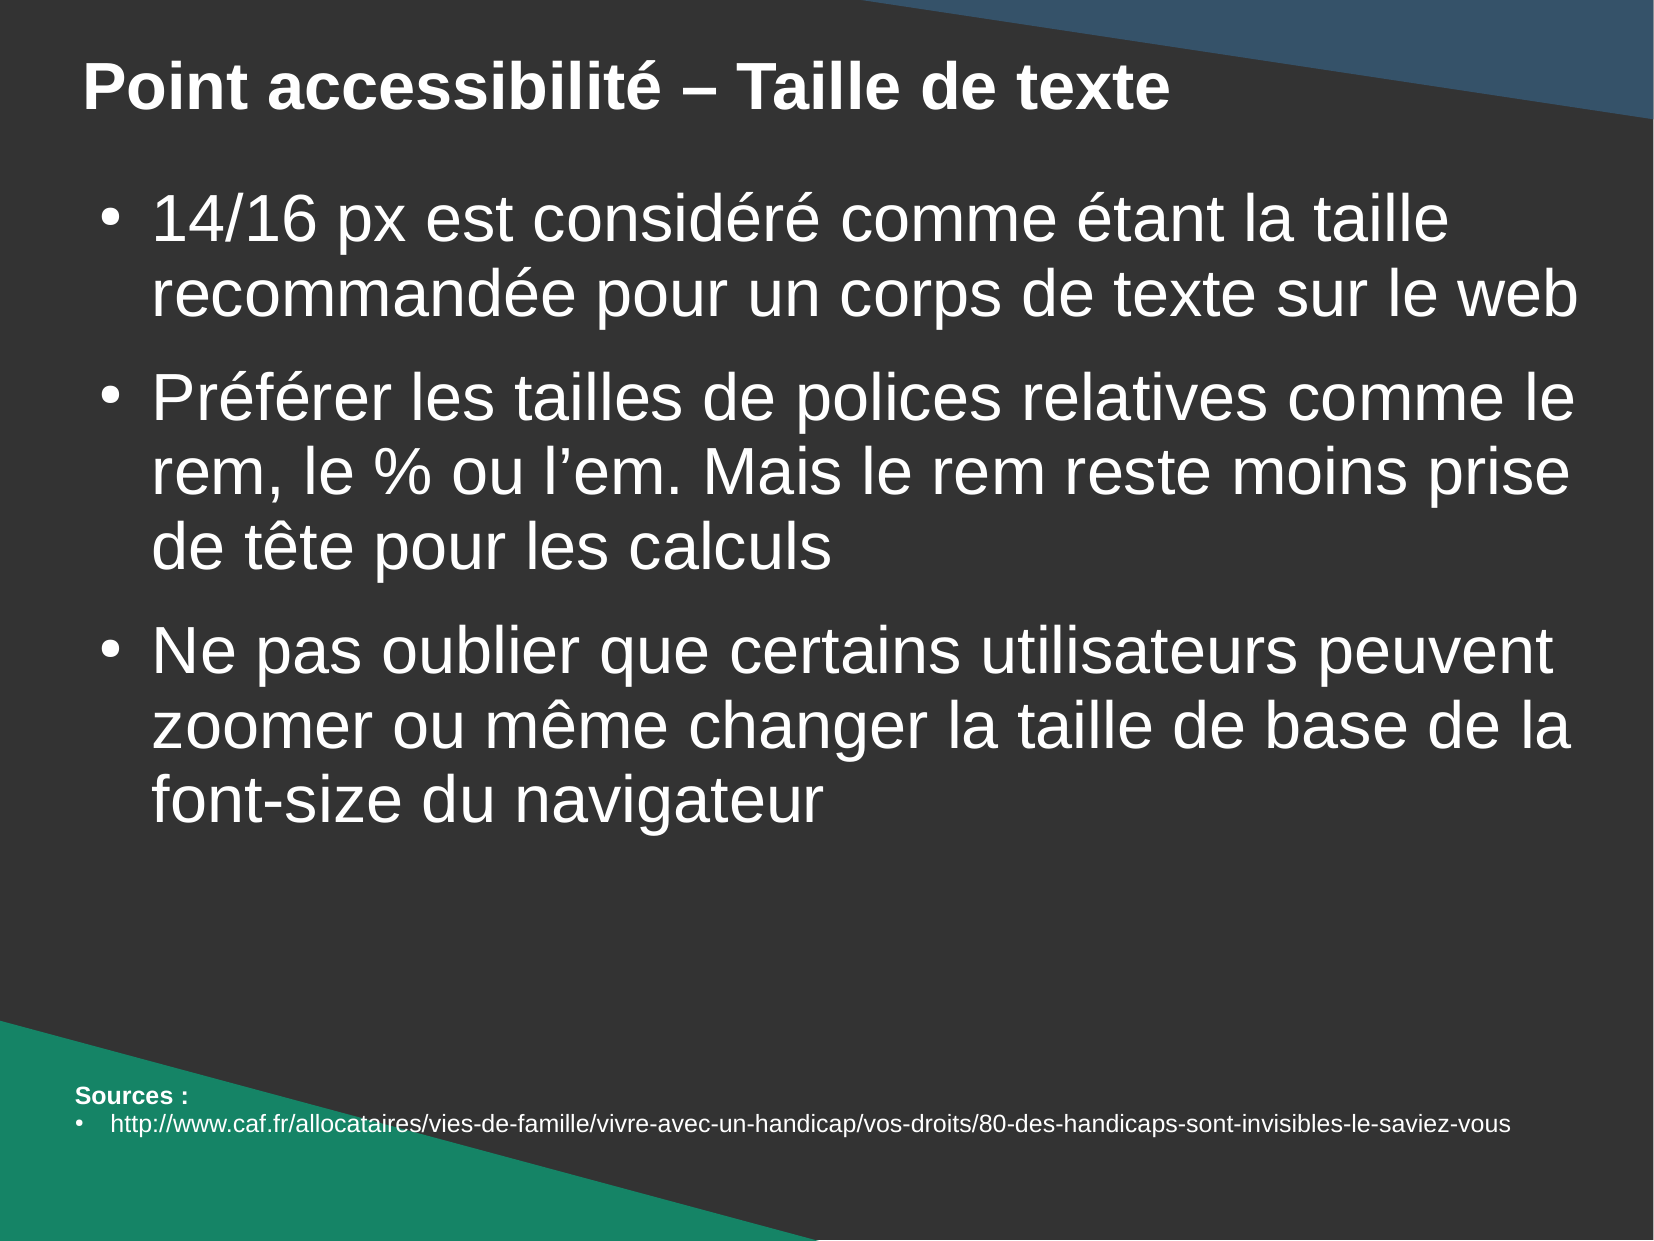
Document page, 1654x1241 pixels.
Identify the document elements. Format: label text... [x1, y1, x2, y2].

text_box Sources : http://www.caf.fr/allocataires/vies-de-famille/vivre-avec-un-handicap/vos-droits/80-des-handicaps-sont-invisibles-le-saviez-vous [60, 1074, 1546, 1241]
title Point accessibilité – Taille de texte [82, 49, 1571, 162]
text_box [0, 1020, 199, 1241]
text_box [861, 0, 1654, 120]
list 14/16 px est considéré comme étant la taille recommandée pour un corps de texte sur le web Préférer les tailles de polices relatives comme le rem, le % ou l’em. Mais le rem reste moins prise de tête pour les calculs Ne pas oublier que certains utilisateurs peuvent zoomer ou même changer la taille de base de la font-size du navigateur [80, 180, 1605, 922]
